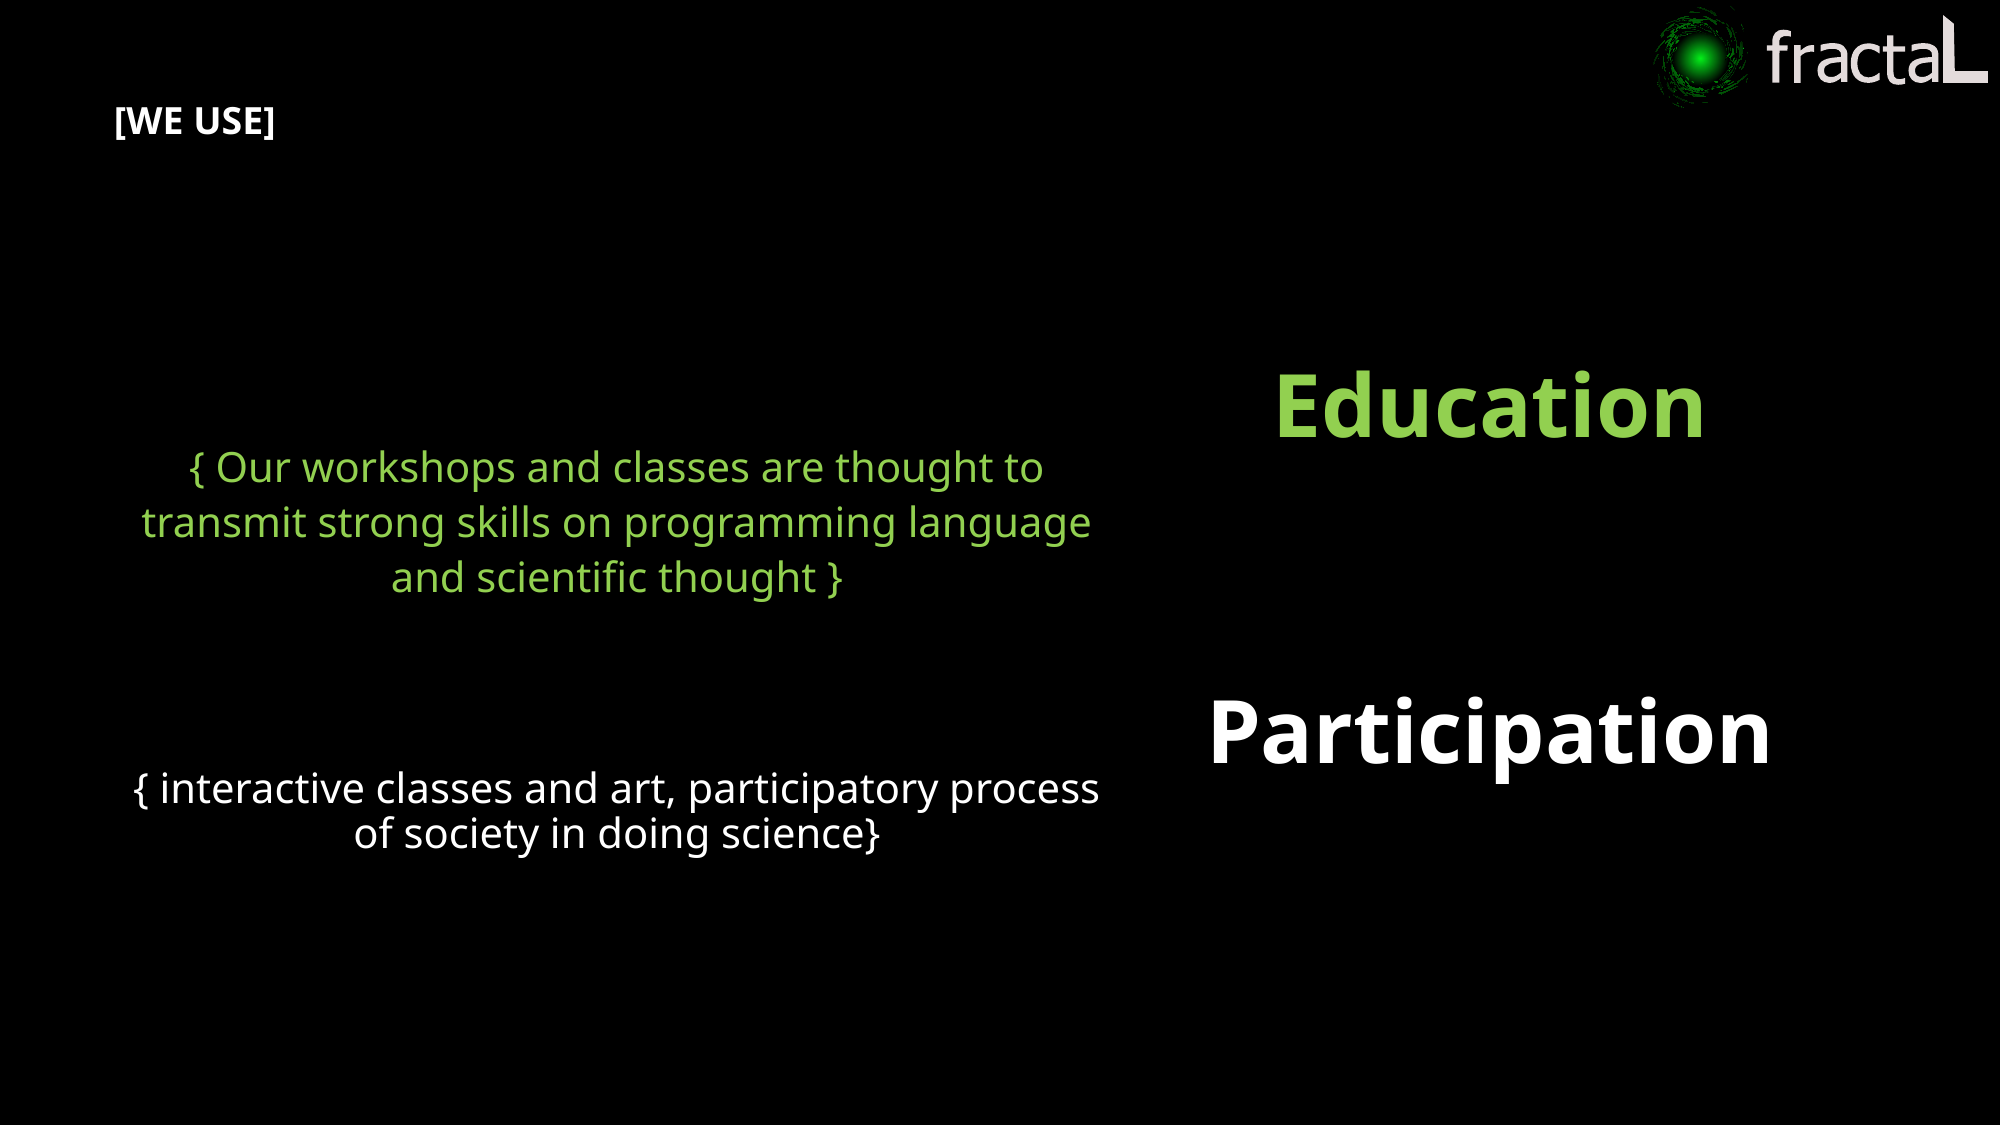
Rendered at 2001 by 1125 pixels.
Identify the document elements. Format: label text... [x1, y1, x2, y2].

text_box { Our workshops and classes are thought to transmit strong skills on programming language and scientific thought } [115, 409, 1119, 628]
text_box Education [1182, 300, 1799, 519]
picture [1653, 5, 1988, 108]
text_box Participation [1182, 626, 1799, 844]
text_box { interactive classes and art, participatory process of society in doing science} [115, 704, 1119, 922]
text_box [WE USE] [99, 86, 496, 194]
